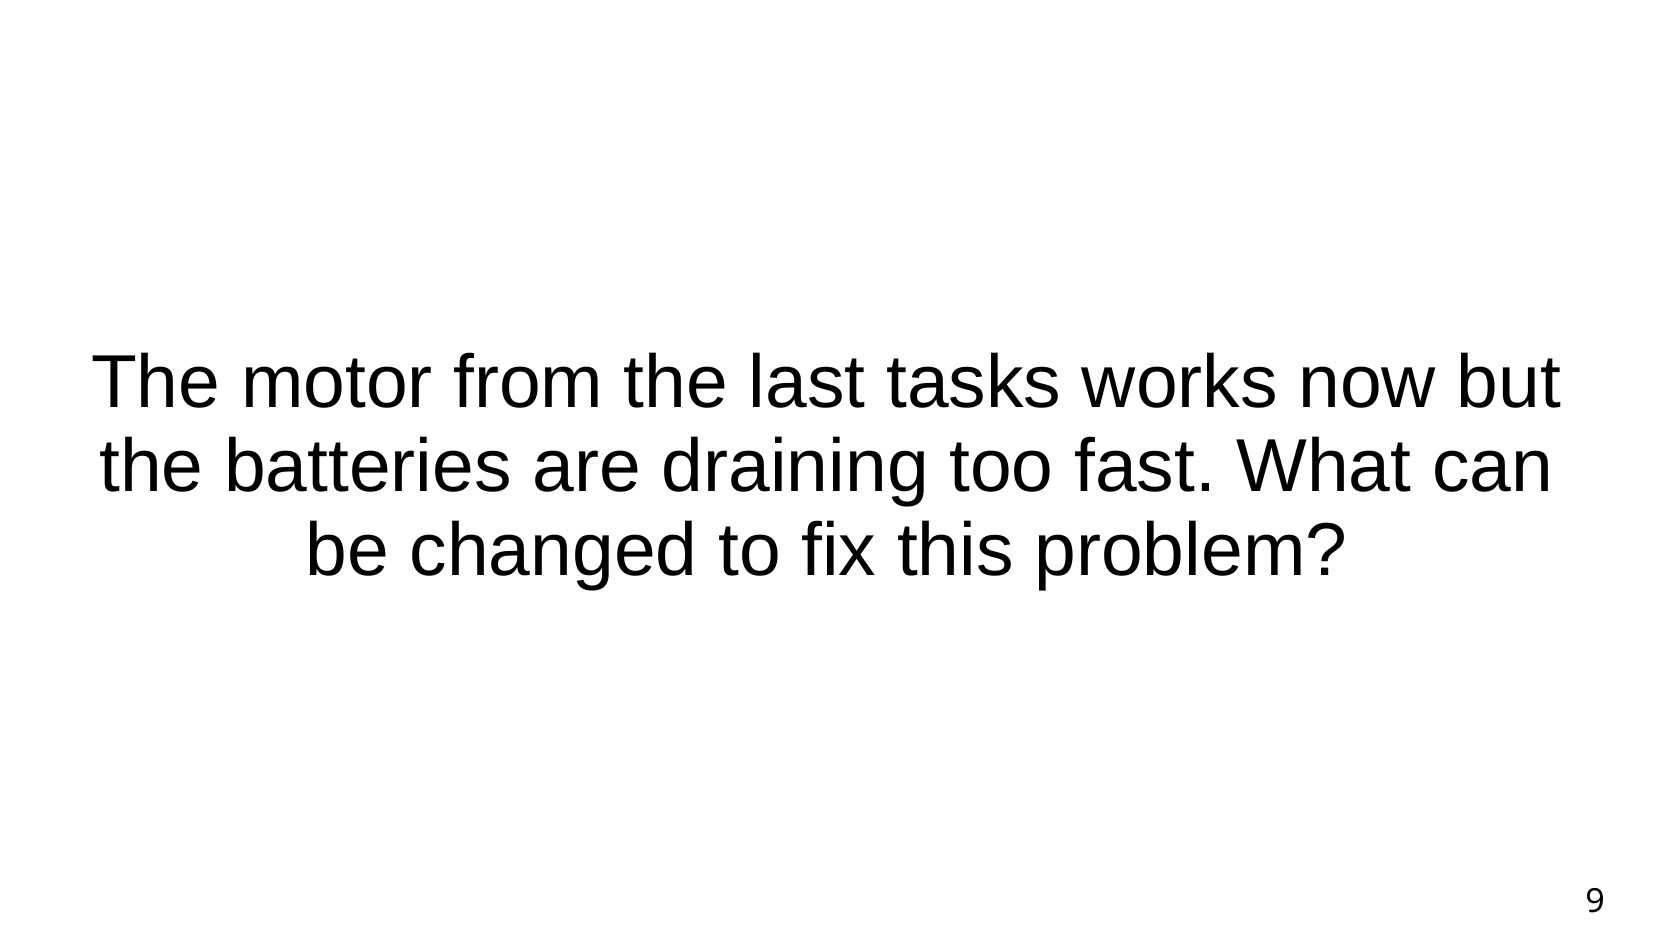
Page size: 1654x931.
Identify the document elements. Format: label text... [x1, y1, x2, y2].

list The motor from the last tasks works now but the batteries are draining too fast. What can be changed to fix this problem? [82, 90, 1571, 841]
